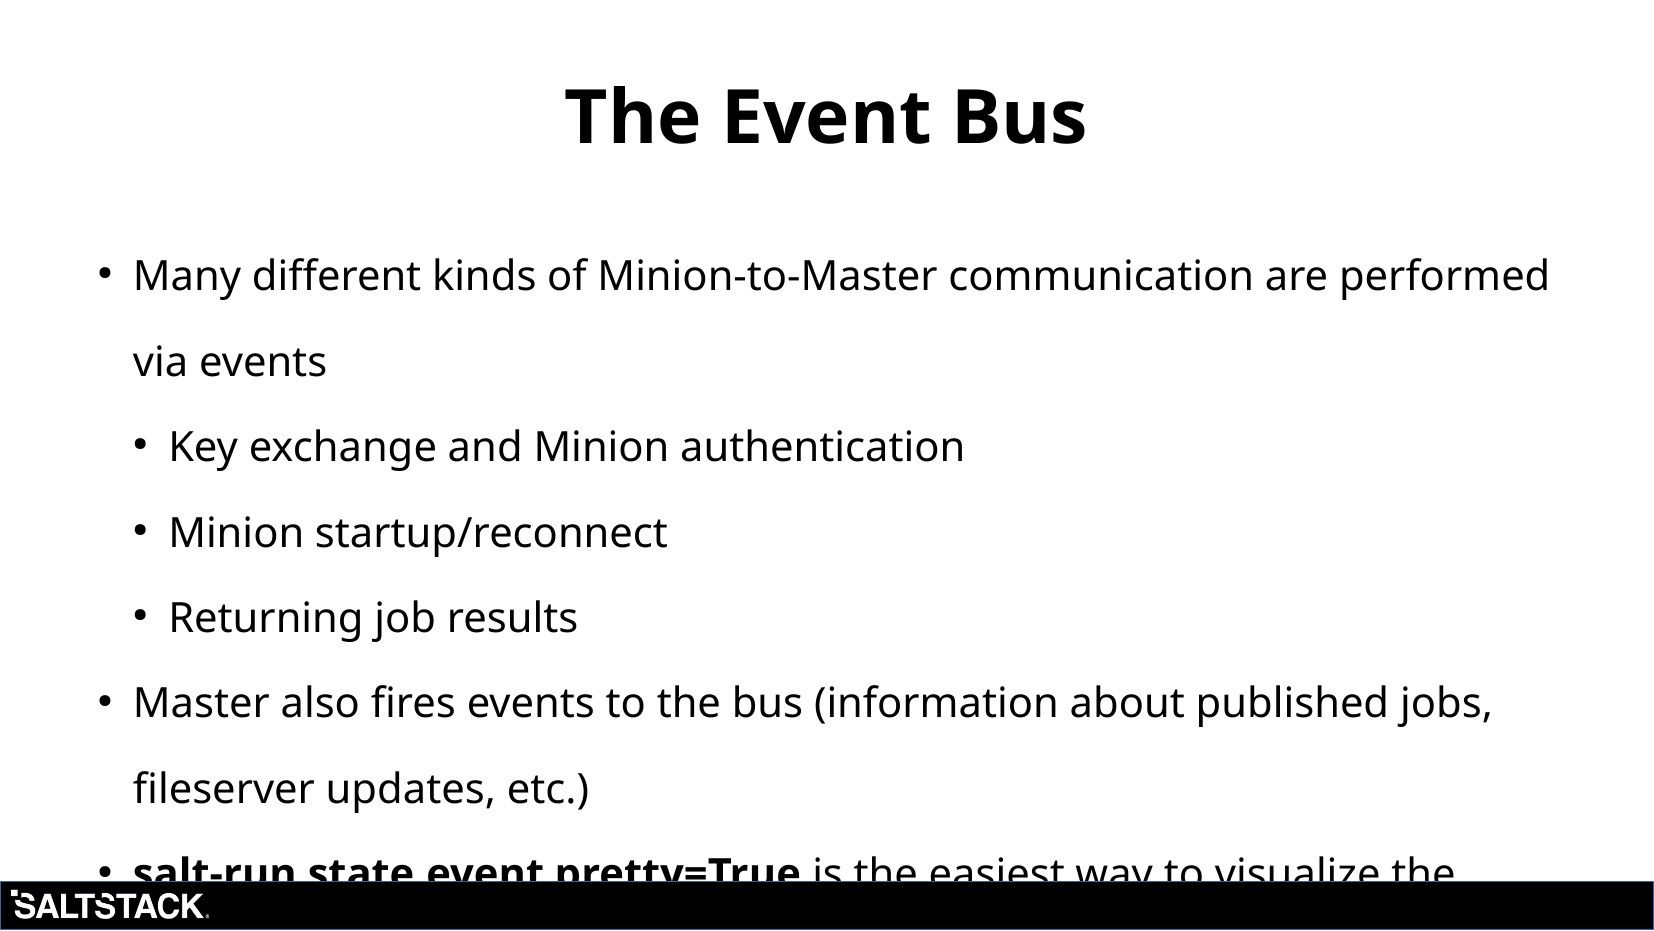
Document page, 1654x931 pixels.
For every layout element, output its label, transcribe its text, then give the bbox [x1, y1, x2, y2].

picture [11, 873, 209, 931]
text_box [209, 881, 1654, 930]
title The Event Bus [82, 37, 1571, 193]
text_box Many different kinds of Minion-to-Master communication are performed via events Key exchange and Minion authentication Minion startup/reconnect Returning job results Master also fires events to the bus (information about published jobs, fileserver updates, etc.) salt-run state.event pretty=True is the easiest way to visualize the events [82, 210, 1571, 871]
text_box [0, 881, 11, 930]
